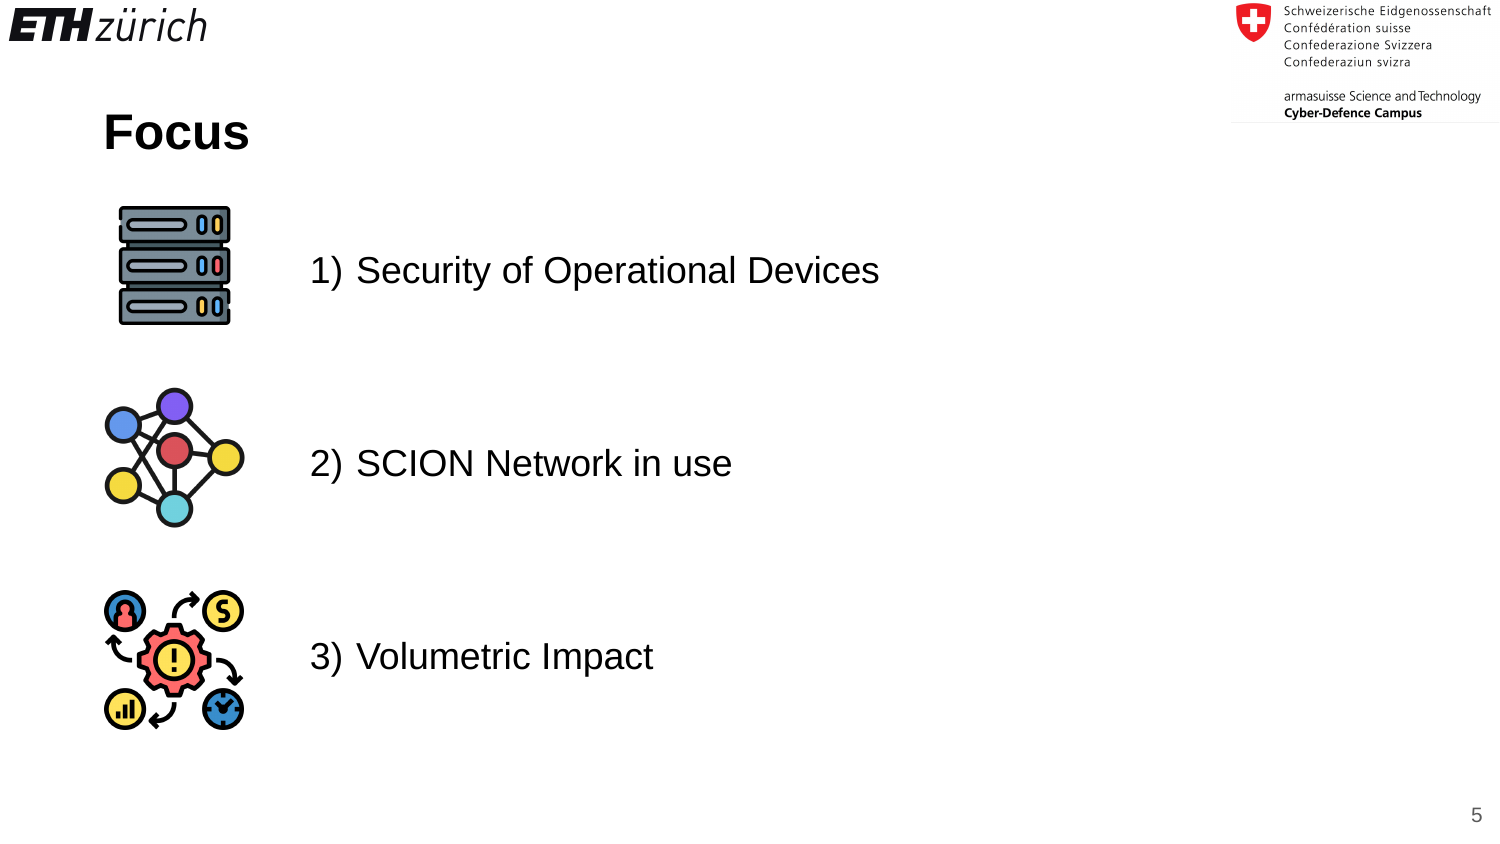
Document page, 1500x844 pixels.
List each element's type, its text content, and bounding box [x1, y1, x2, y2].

picture [115, 206, 234, 325]
picture [100, 383, 249, 532]
picture [1231, 0, 1500, 123]
text_box Focus [88, 88, 1182, 178]
picture [8, 8, 207, 42]
text_box Security of Operational Devices SCION Network in use Volumetric Impact [295, 236, 1300, 734]
picture [104, 590, 244, 730]
